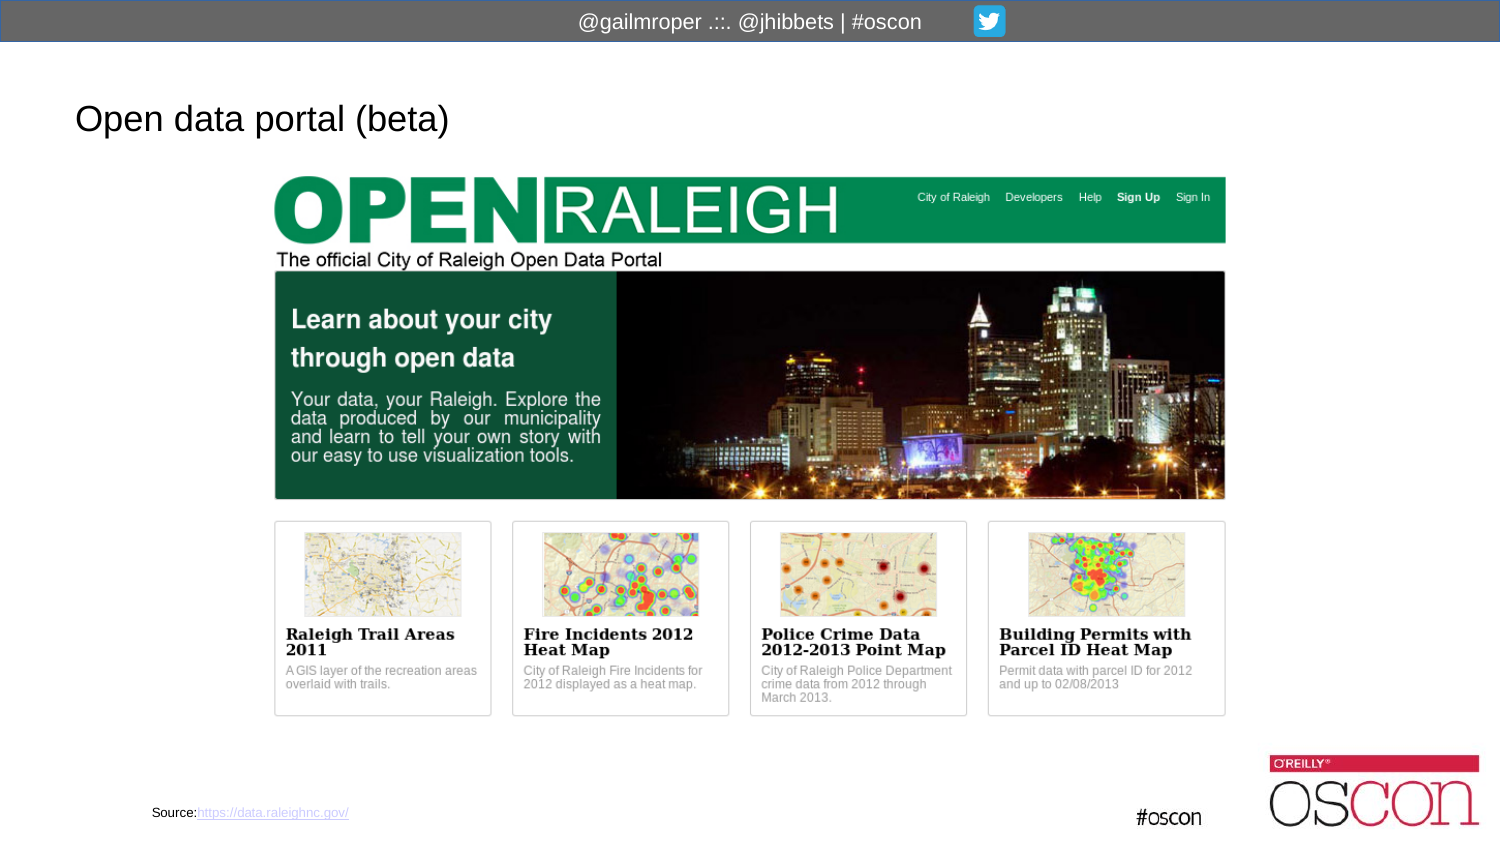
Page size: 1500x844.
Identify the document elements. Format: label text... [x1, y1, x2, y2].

picture [1, 1, 1499, 41]
text_box Source:https://data.raleighnc.gov/ [146, 799, 383, 821]
picture [0, 42, 1500, 844]
title Open data portal (beta) [75, 33, 1425, 175]
